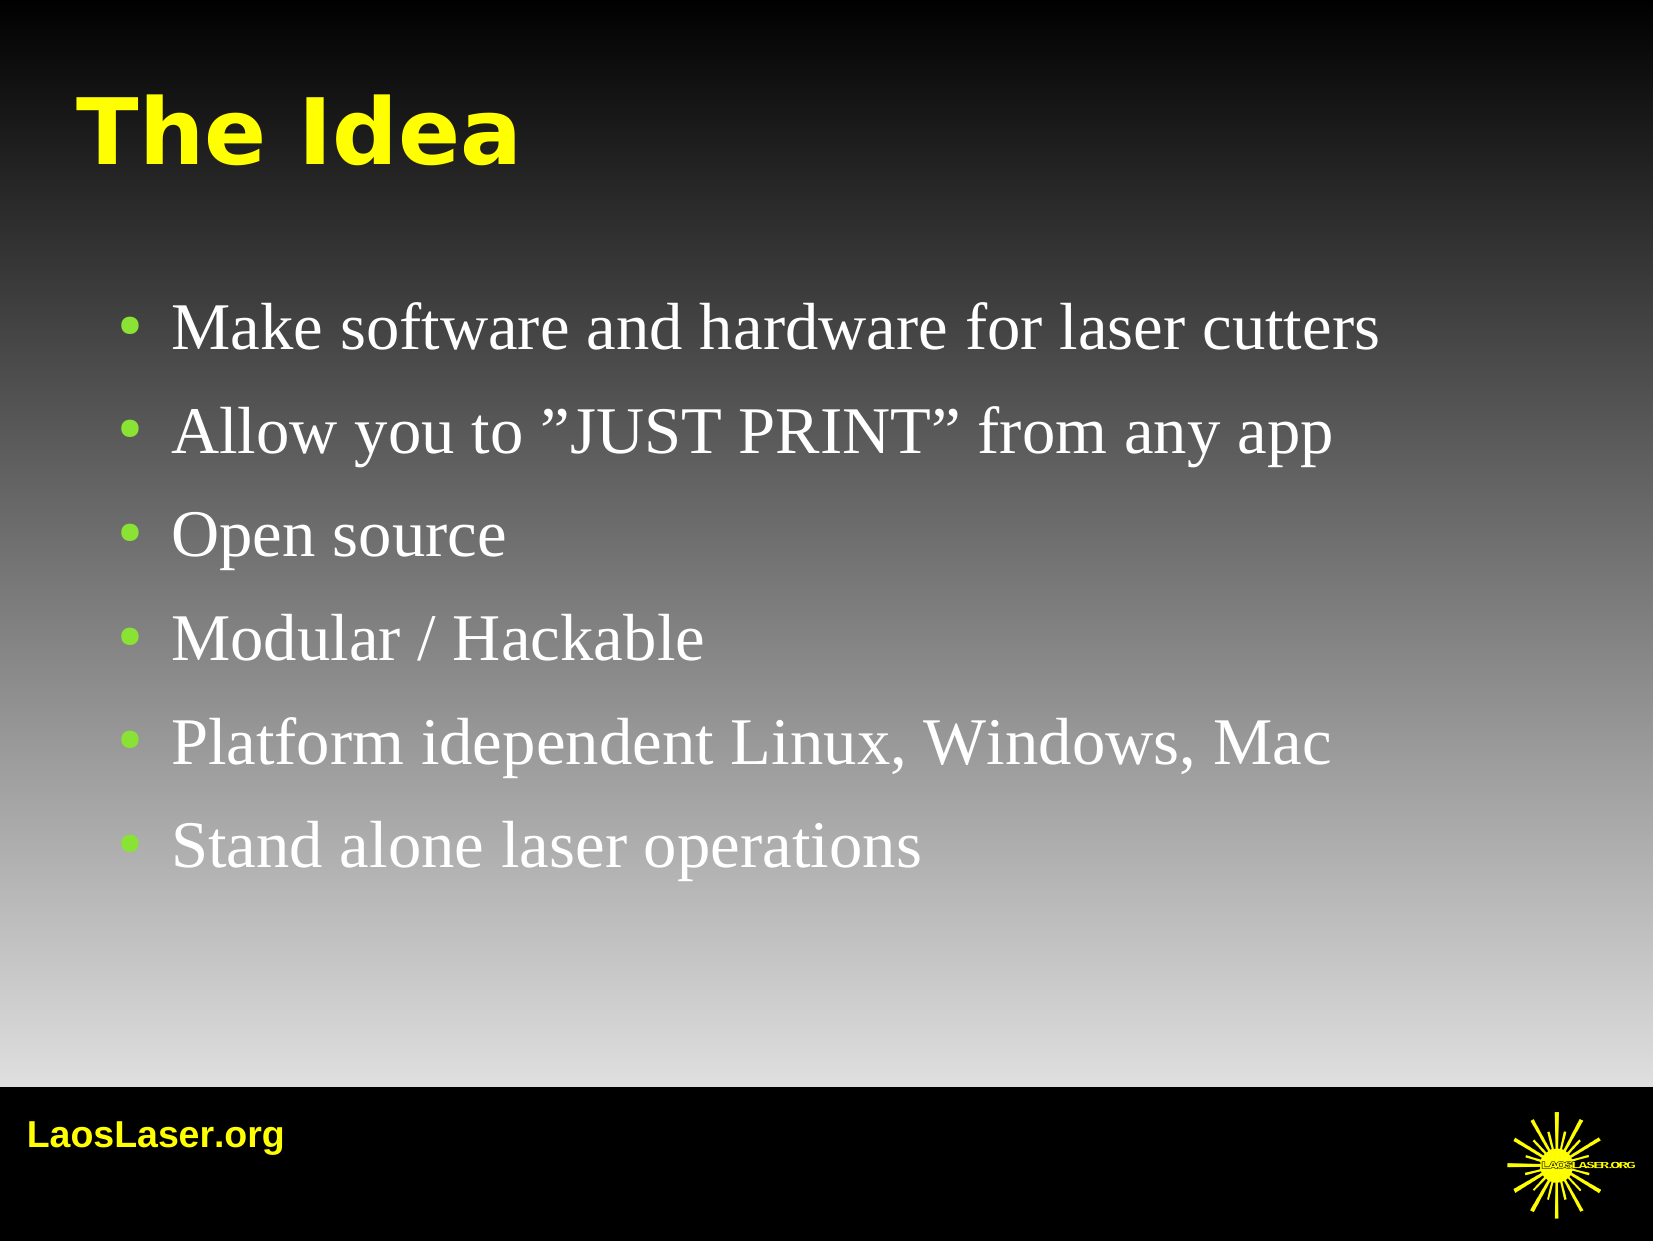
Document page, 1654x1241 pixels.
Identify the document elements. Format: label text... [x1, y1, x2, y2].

title The Idea [76, 36, 1565, 229]
picture [1502, 1108, 1640, 1225]
list Make software and hardware for laser cutters Allow you to ”JUST PRINT” from any app Open source Modular / Hackable Platform idependent Linux, Windows, Mac Stand alone laser operations [82, 290, 1571, 1036]
